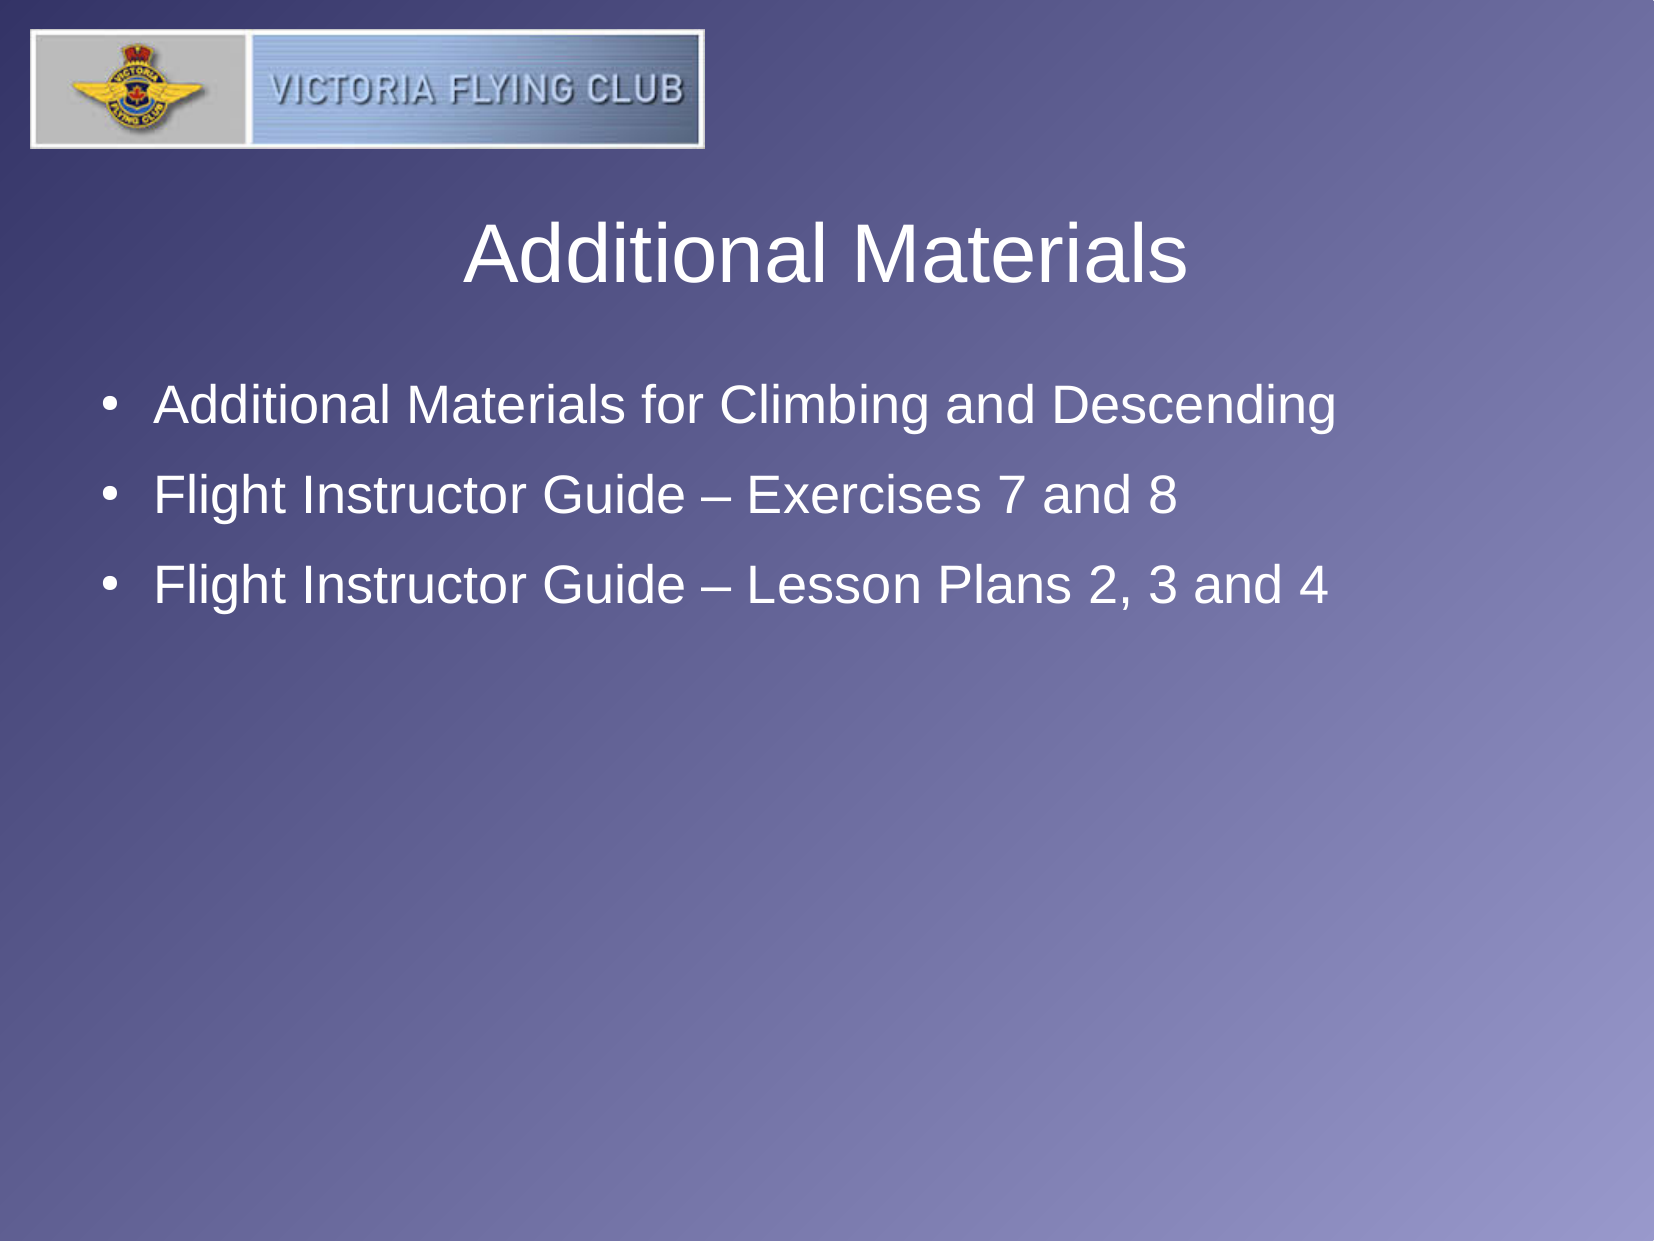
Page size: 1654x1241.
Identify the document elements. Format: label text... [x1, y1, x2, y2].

title Additional Materials [82, 149, 1571, 357]
list Additional Materials for Climbing and Descending Flight Instructor Guide – Exercises 7 and 8 Flight Instructor Guide – Lesson Plans 2, 3 and 4 [82, 374, 1571, 1095]
picture [30, 29, 705, 149]
